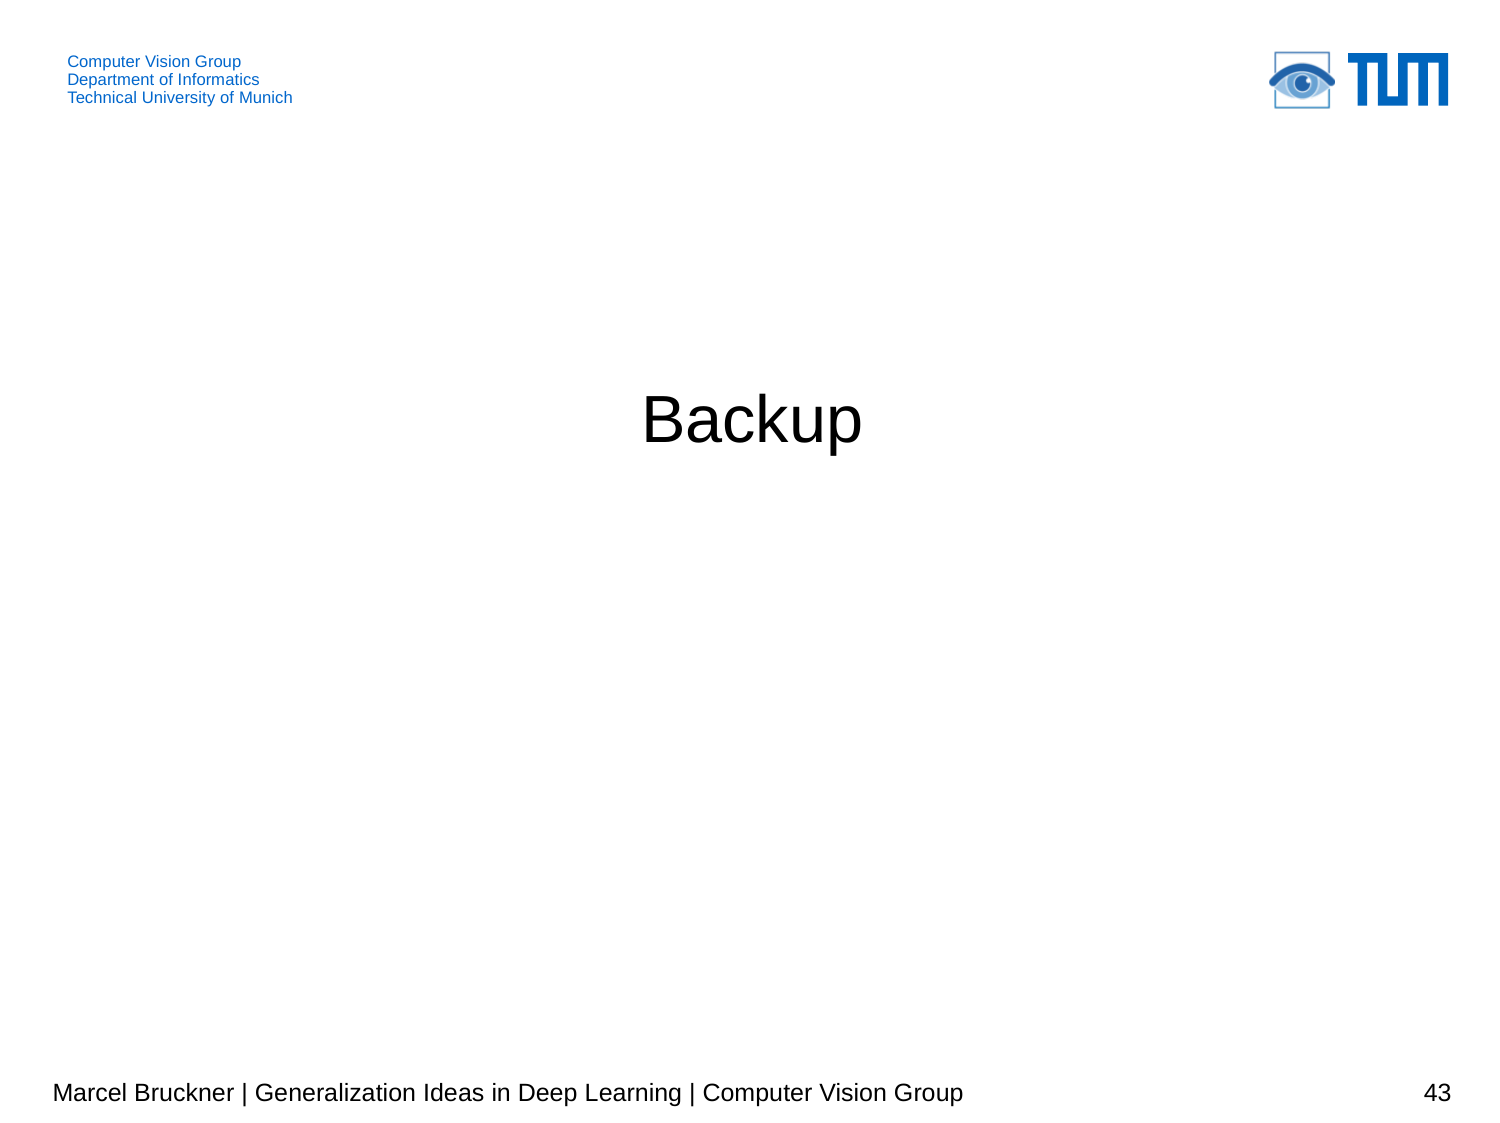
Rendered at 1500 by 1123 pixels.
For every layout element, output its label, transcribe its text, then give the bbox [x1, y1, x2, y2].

subtitle Backup [52, 330, 1453, 508]
picture [1269, 47, 1335, 113]
